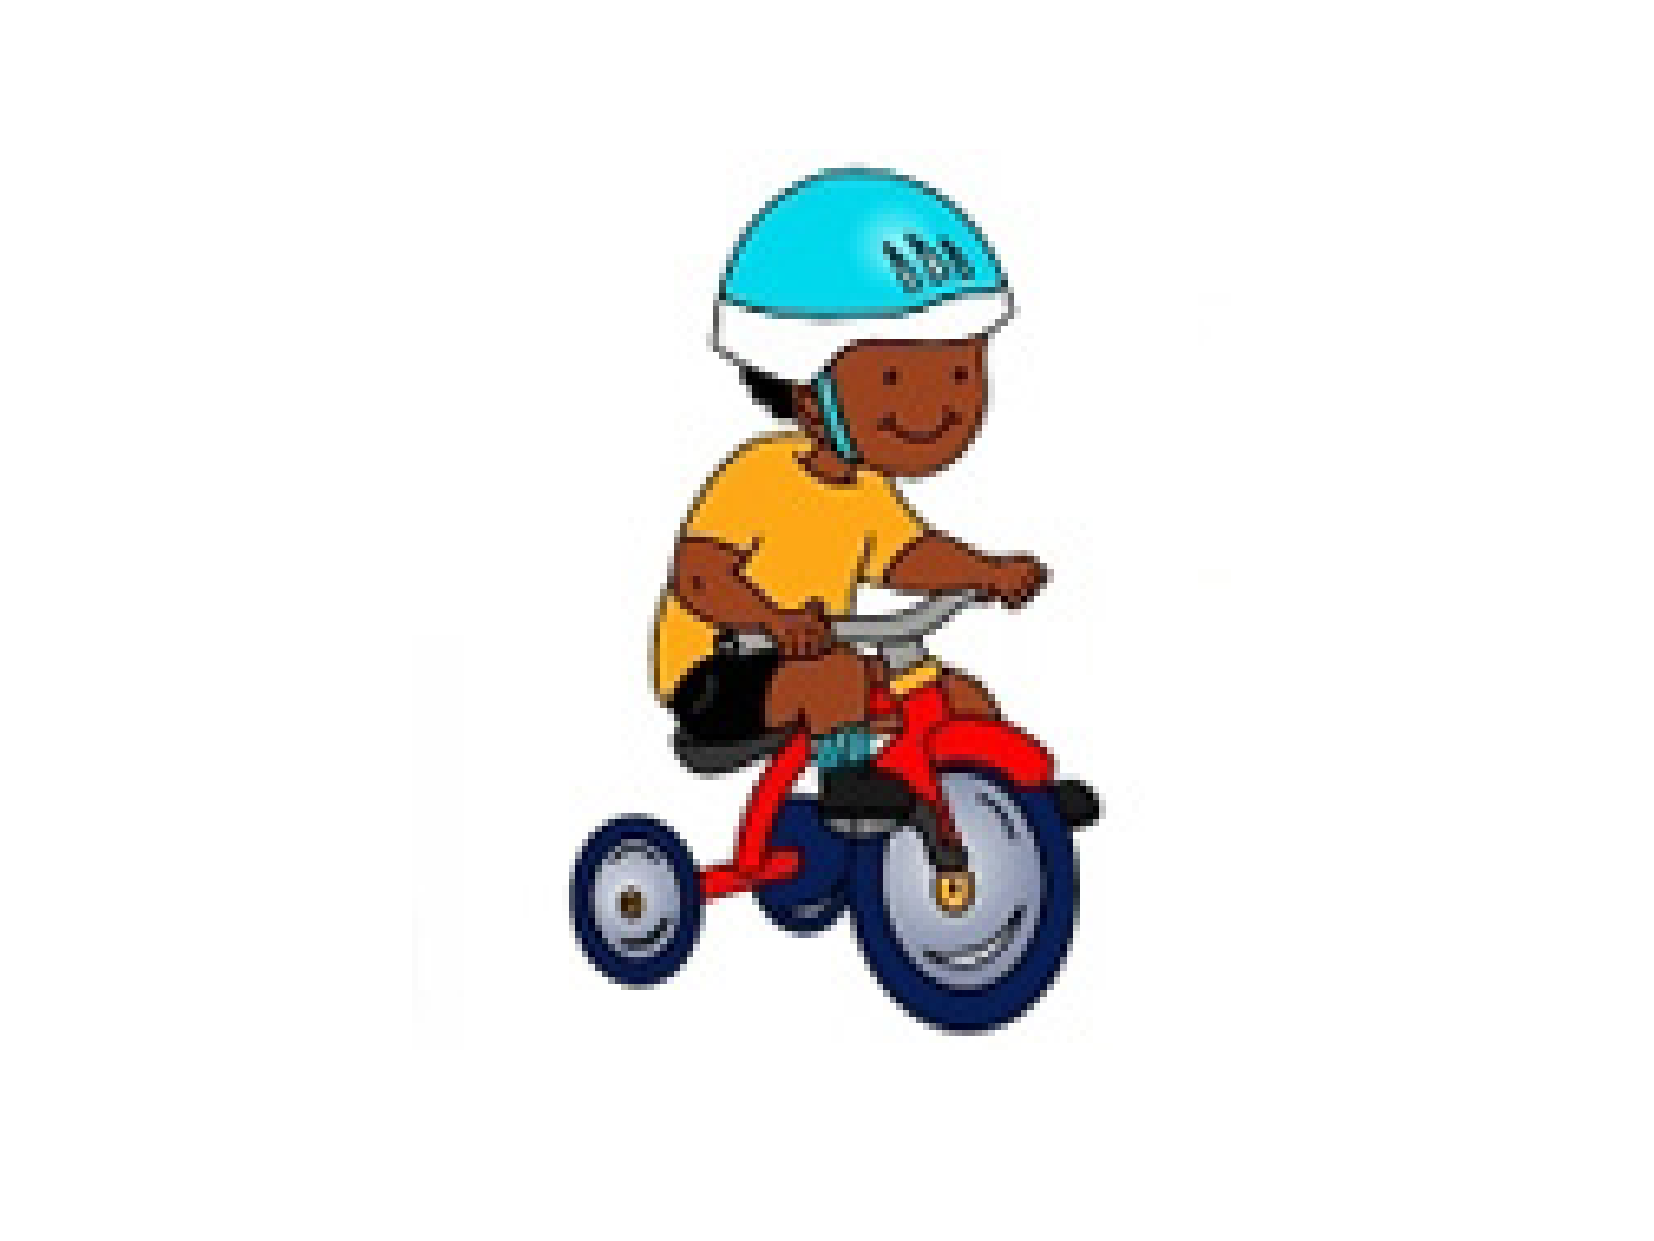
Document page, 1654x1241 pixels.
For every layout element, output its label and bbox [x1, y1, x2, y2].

picture [412, 149, 1231, 1051]
